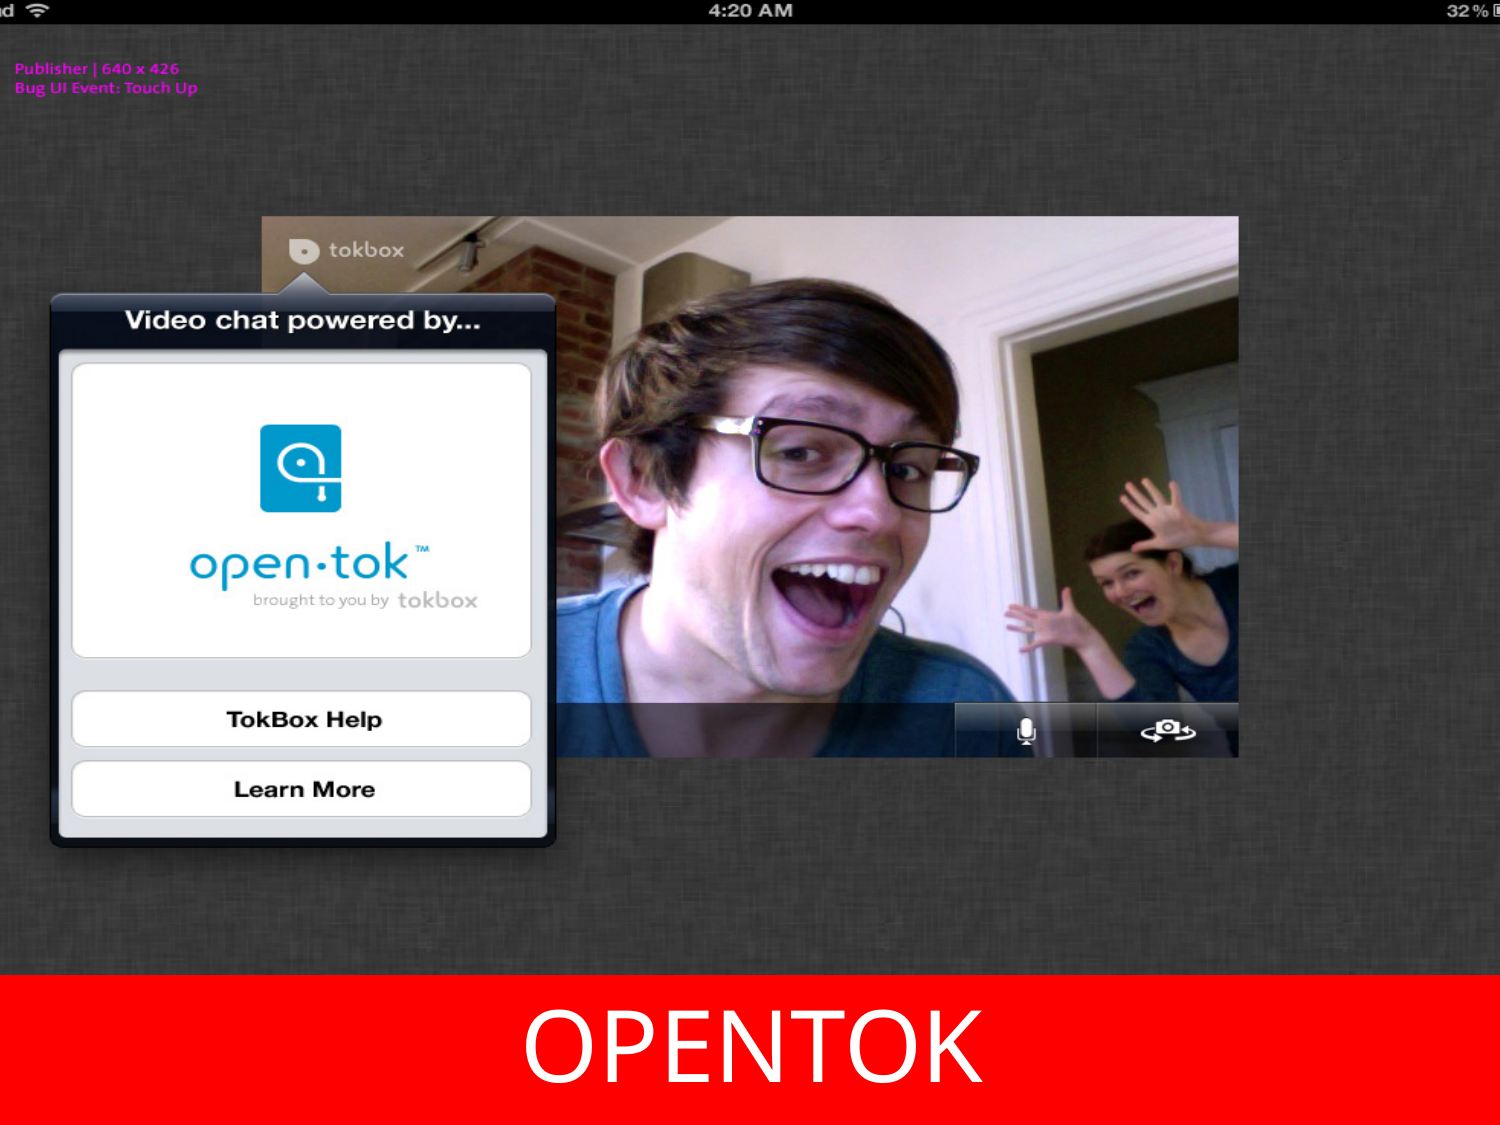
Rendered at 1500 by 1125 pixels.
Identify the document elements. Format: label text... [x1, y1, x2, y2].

list OPENTOK [28, 976, 1478, 1111]
picture [0, 0, 1500, 976]
